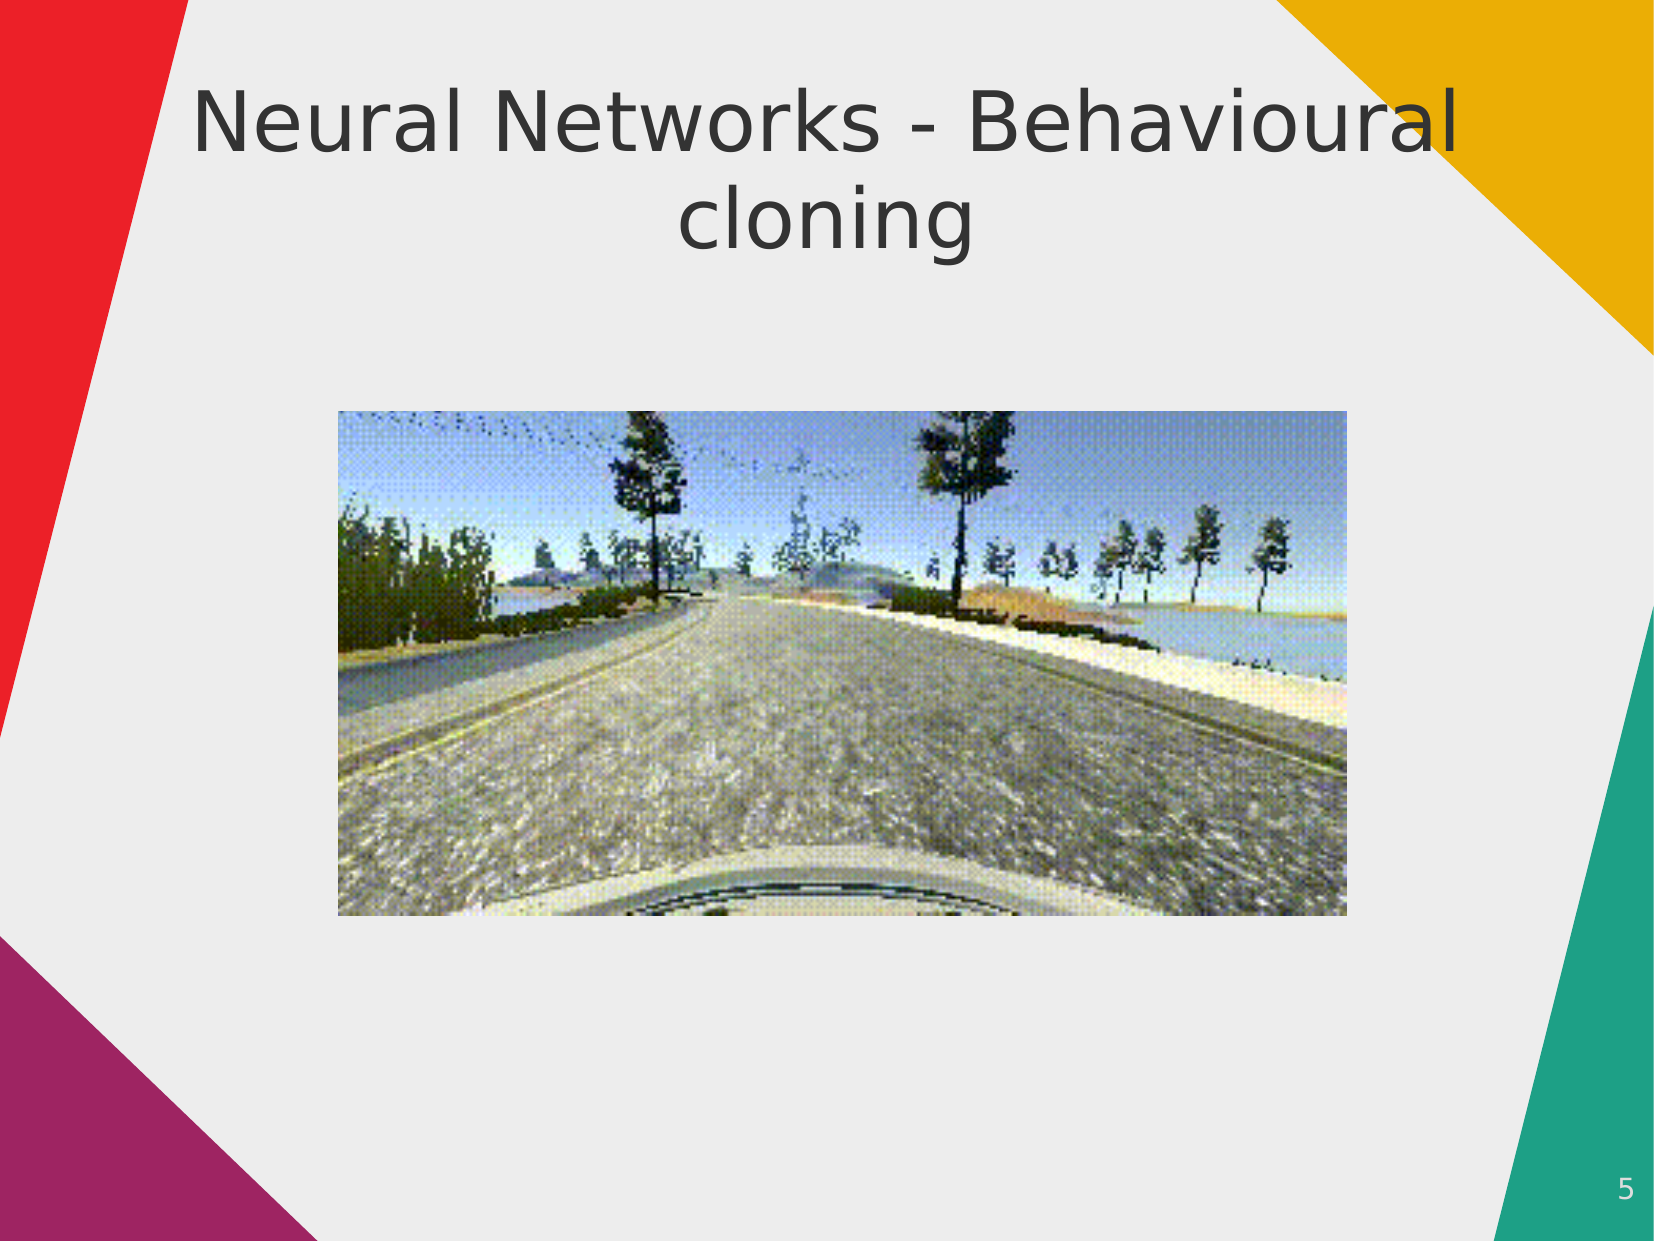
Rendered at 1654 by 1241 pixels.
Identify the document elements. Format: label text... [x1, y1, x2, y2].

title Neural Networks - Behavioural cloning [114, 73, 1539, 271]
picture [338, 411, 1347, 916]
